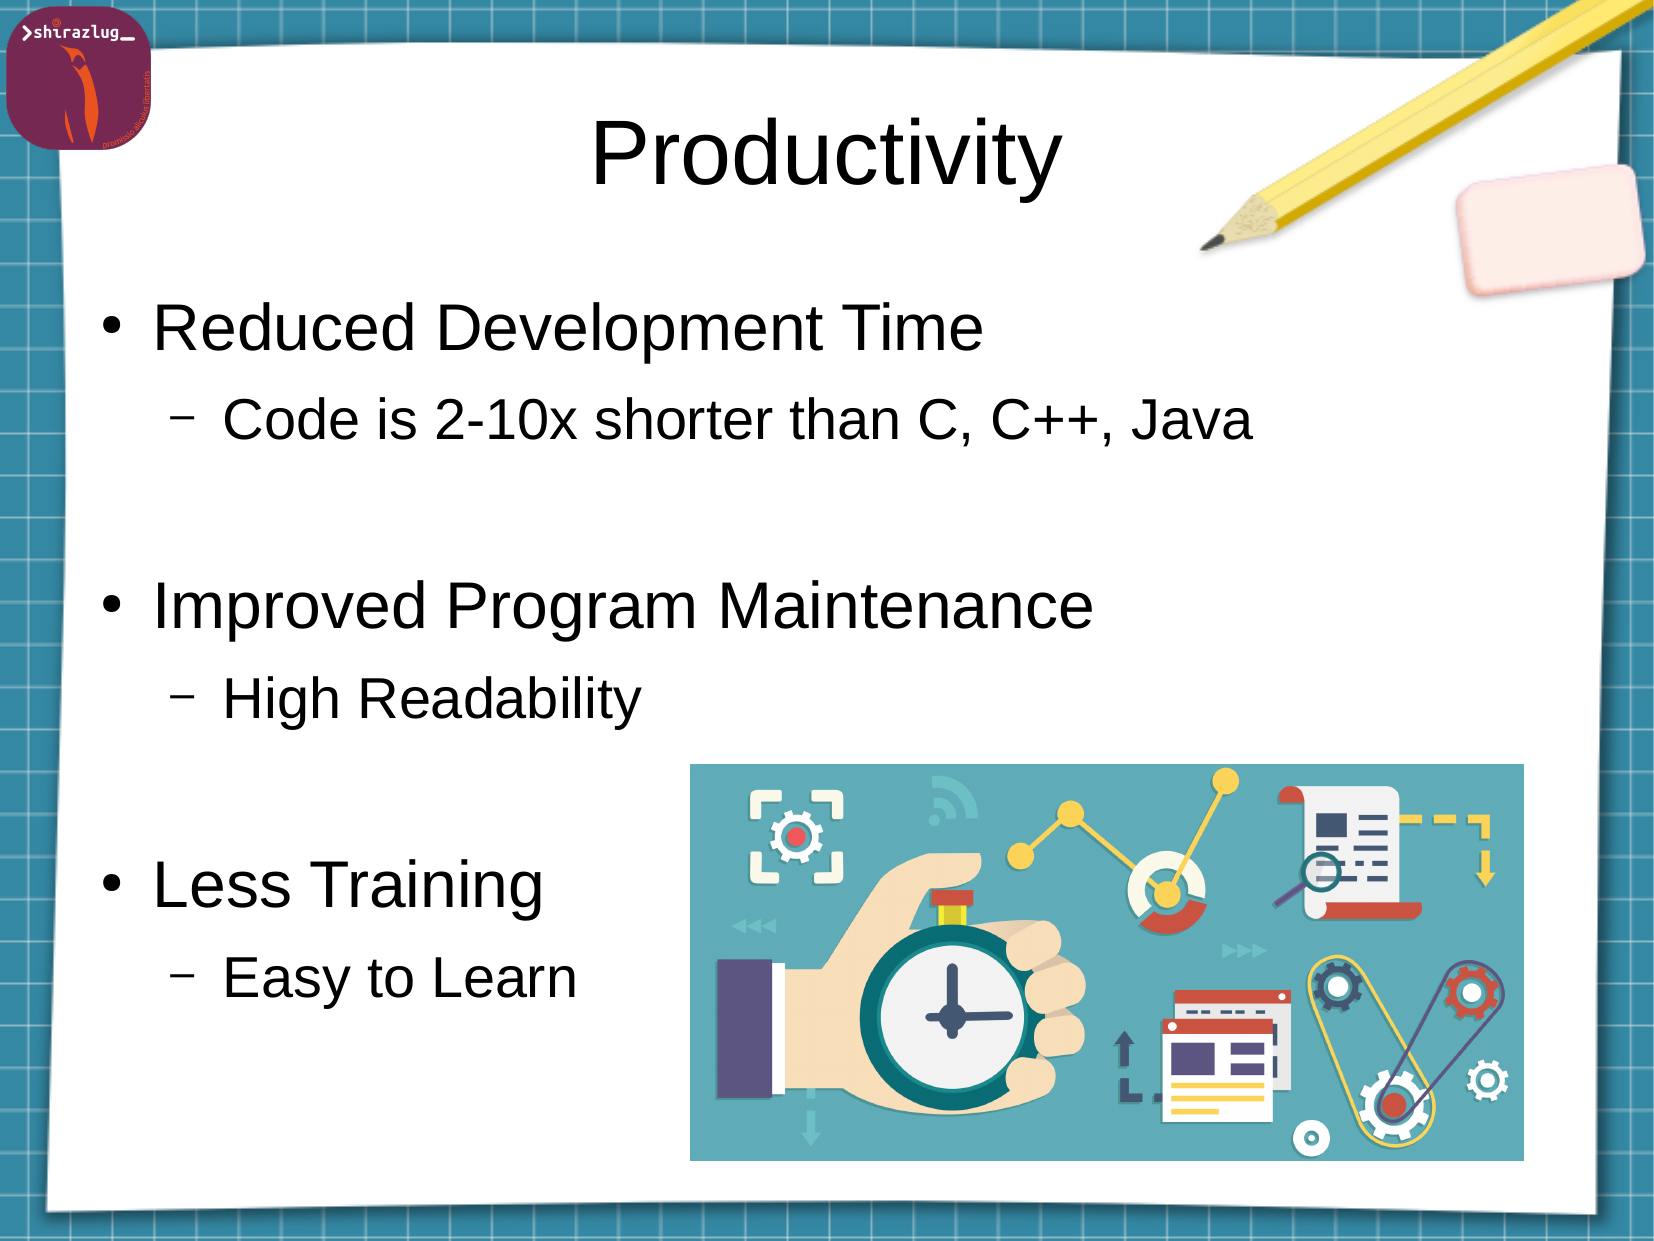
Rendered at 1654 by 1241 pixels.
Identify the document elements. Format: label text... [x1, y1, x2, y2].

list Reduced Development Time Code is 2-10x shorter than C, C++, Java Improved Program Maintenance High Readability Less Training Easy to Learn [82, 290, 1571, 1010]
title Productivity [82, 49, 1571, 257]
picture [0, 0, 1654, 1241]
